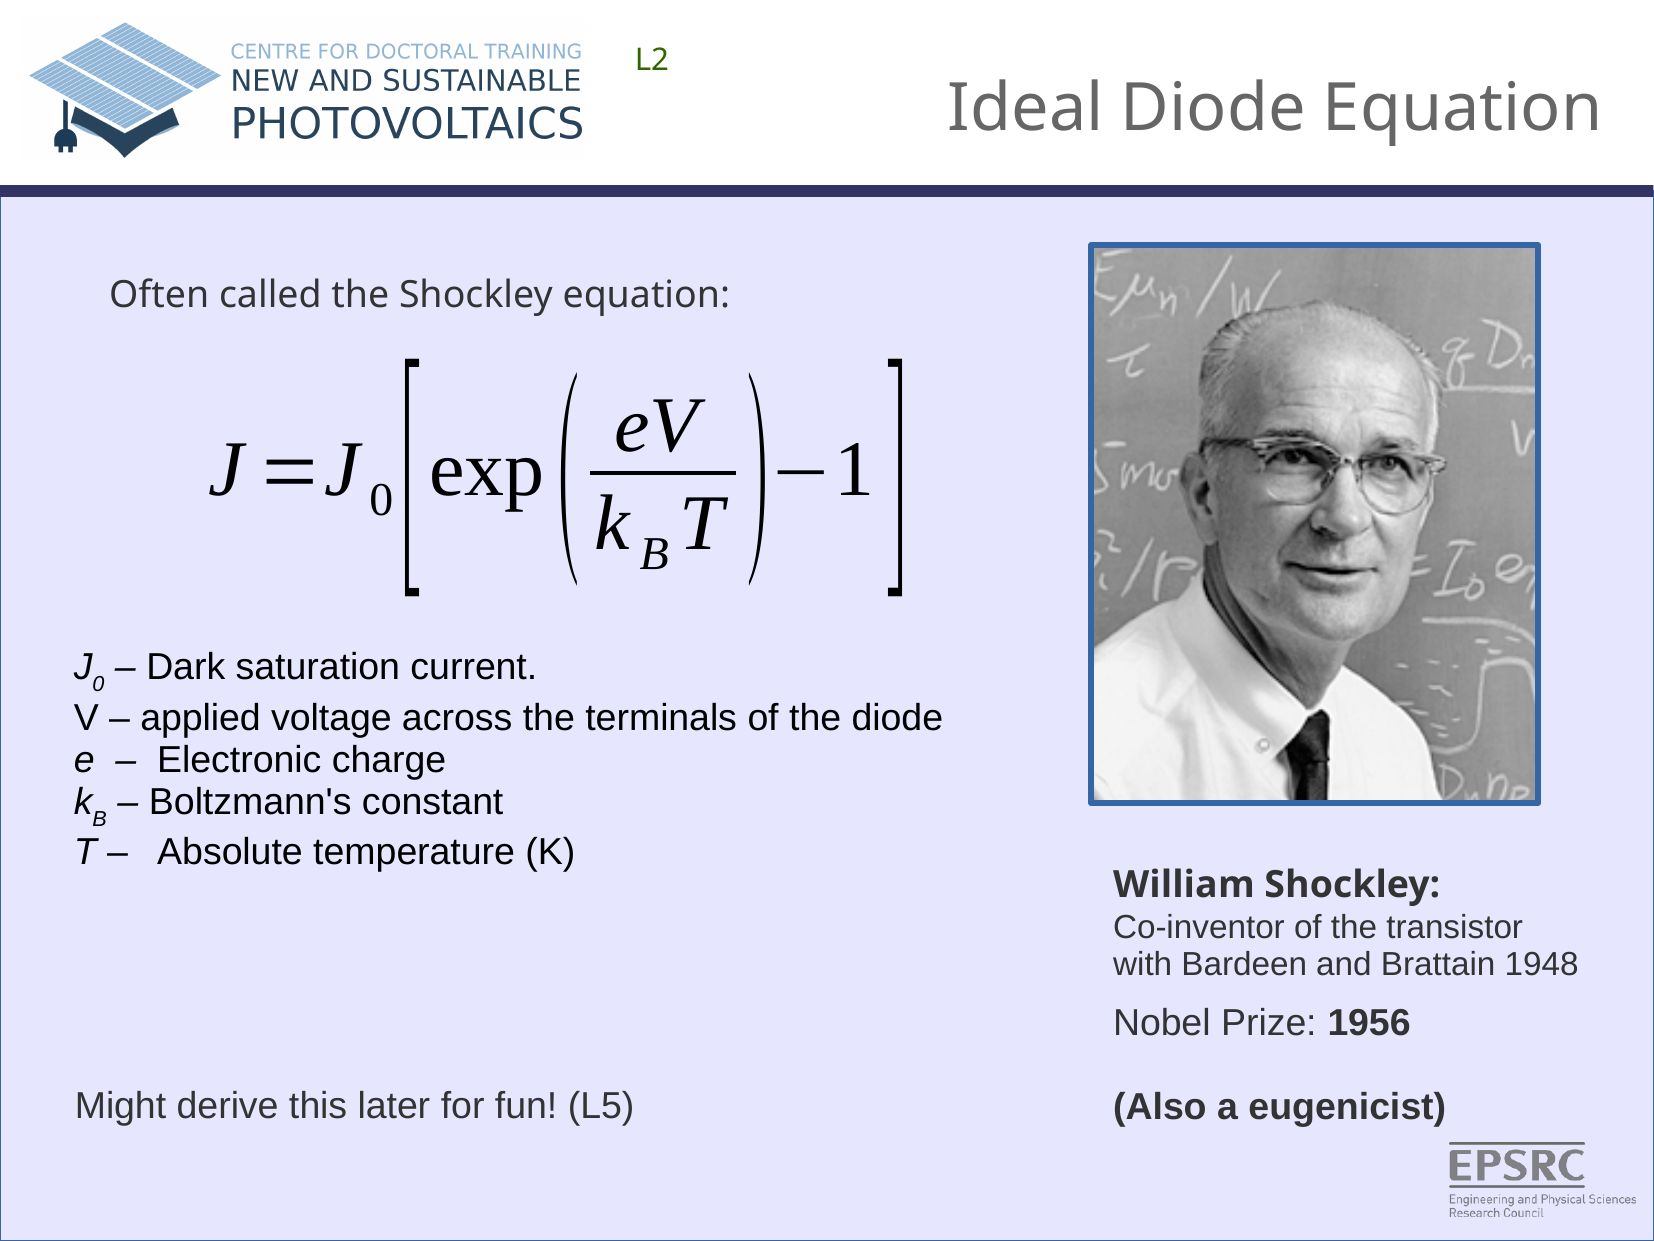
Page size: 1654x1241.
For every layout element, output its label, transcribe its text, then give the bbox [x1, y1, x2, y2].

text_box Often called the Shockley equation: [94, 259, 720, 324]
text_box L2 [620, 29, 880, 80]
picture [1449, 1142, 1636, 1217]
text_box Might derive this later for fun! (L5) [59, 1077, 650, 1134]
text_box Ideal Diode Equation [767, 51, 1619, 142]
picture [19, 17, 591, 166]
text_box William Shockley: Co-inventor of the transistor with Bardeen and Brattain 1948 Nobel Prize: 1956 (Also a eugenicist) [1098, 850, 1595, 1177]
chart [188, 357, 925, 603]
picture [1093, 248, 1536, 801]
text_box [0, 197, 1654, 1241]
text_box J0 – Dark saturation current. V – applied voltage across the terminals of the diode e – Electronic charge kB – Boltzmann's constant T – Absolute temperature (K) [59, 637, 993, 993]
